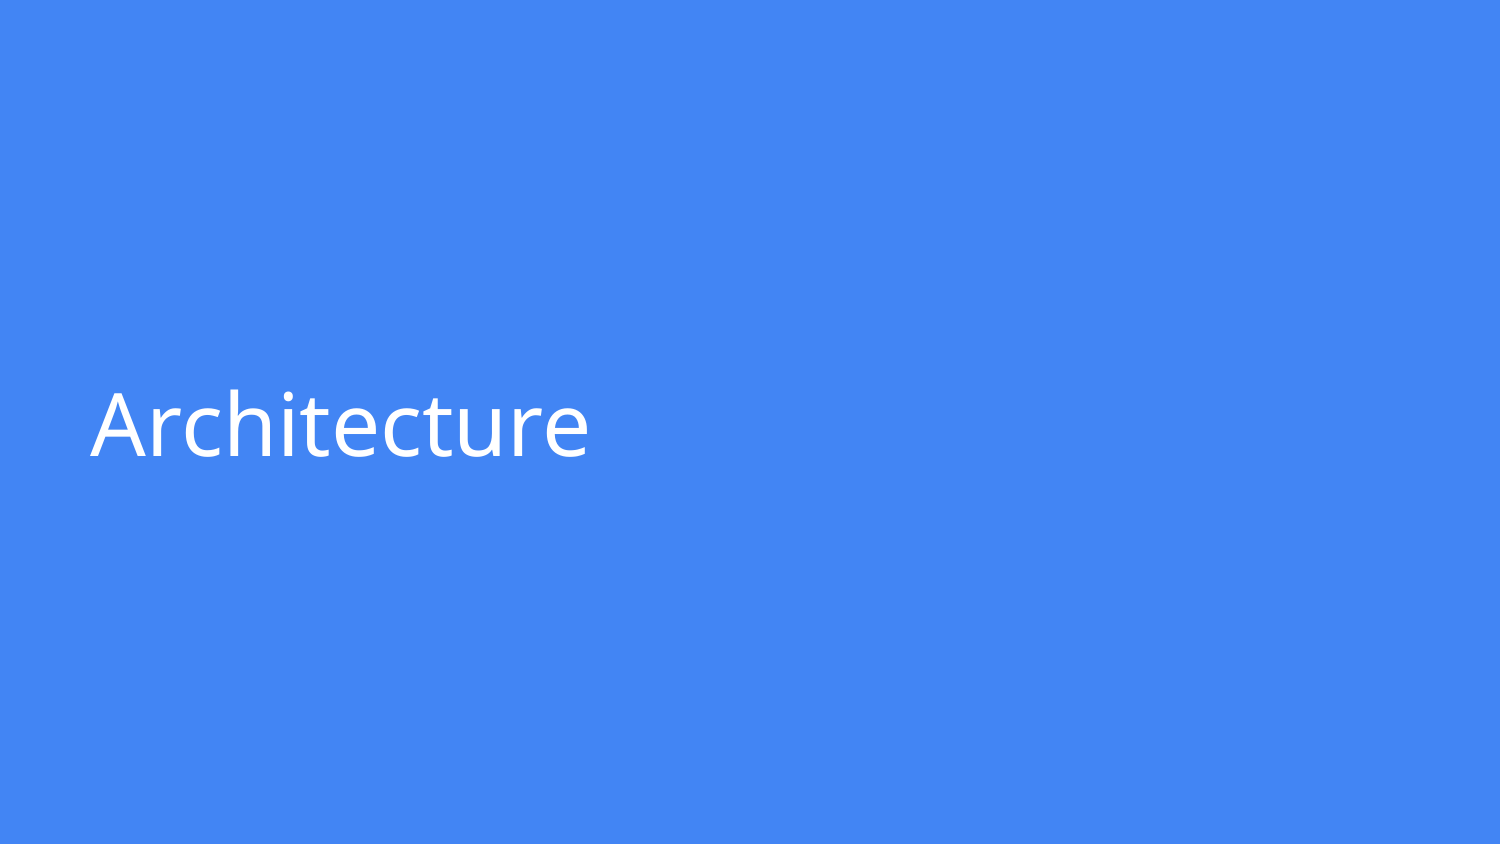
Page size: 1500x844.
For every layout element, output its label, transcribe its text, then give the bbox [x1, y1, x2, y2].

title Architecture [75, 338, 1425, 505]
